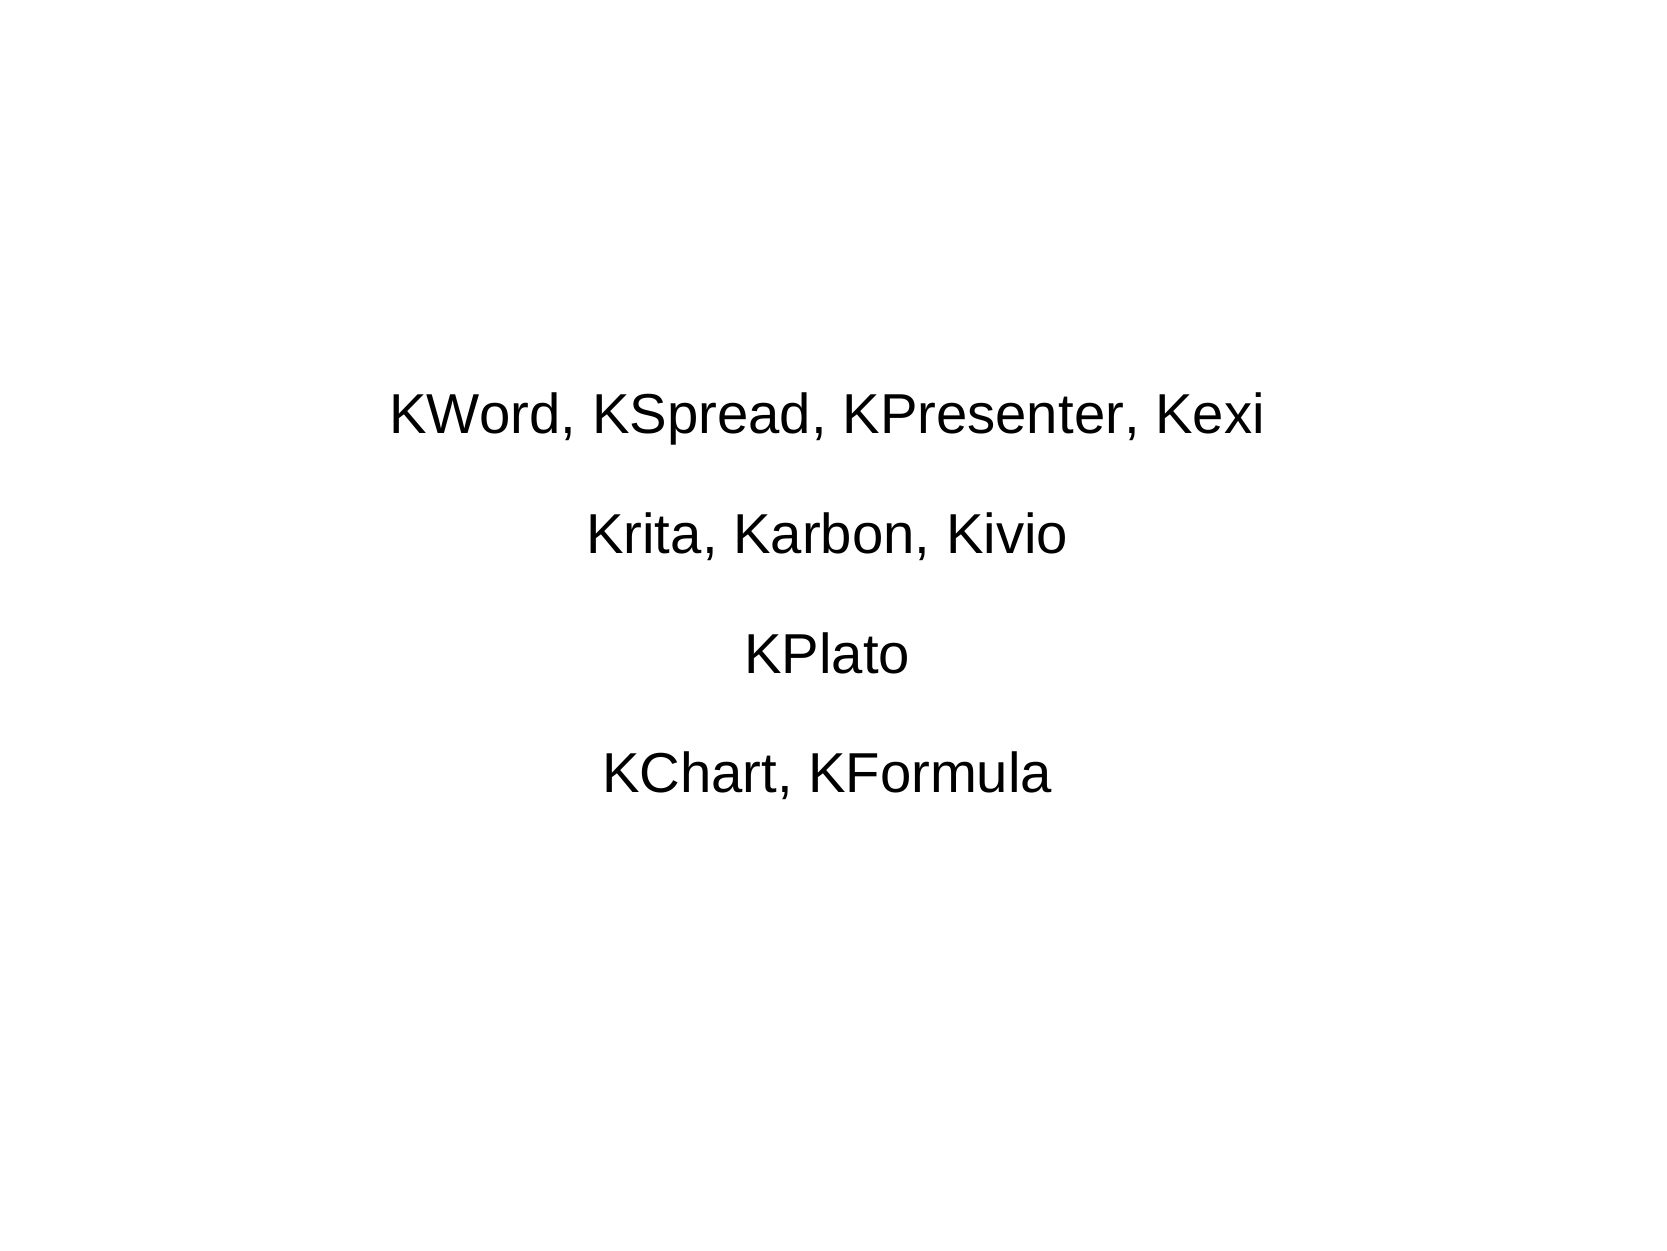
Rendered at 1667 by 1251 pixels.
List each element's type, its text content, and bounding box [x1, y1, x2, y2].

subtitle KWord, KSpread, KPresenter, Kexi Krita, Karbon, Kivio KPlato KChart, KFormula [0, 386, 1667, 899]
